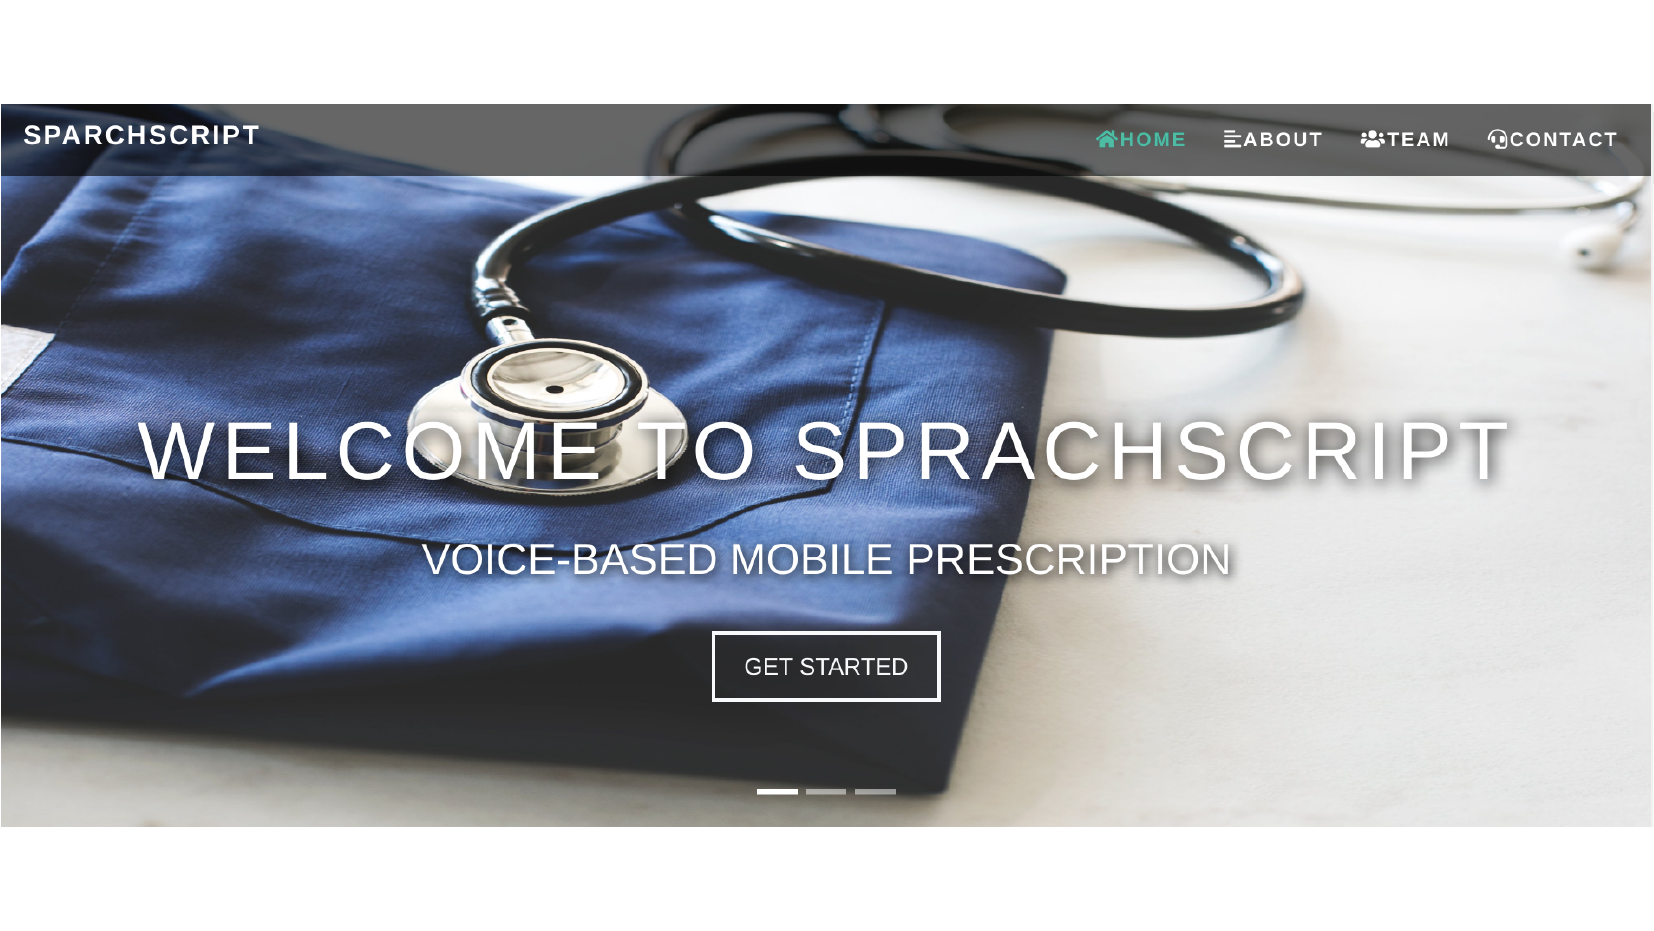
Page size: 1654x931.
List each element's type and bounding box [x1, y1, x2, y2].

picture [1, 104, 1654, 827]
